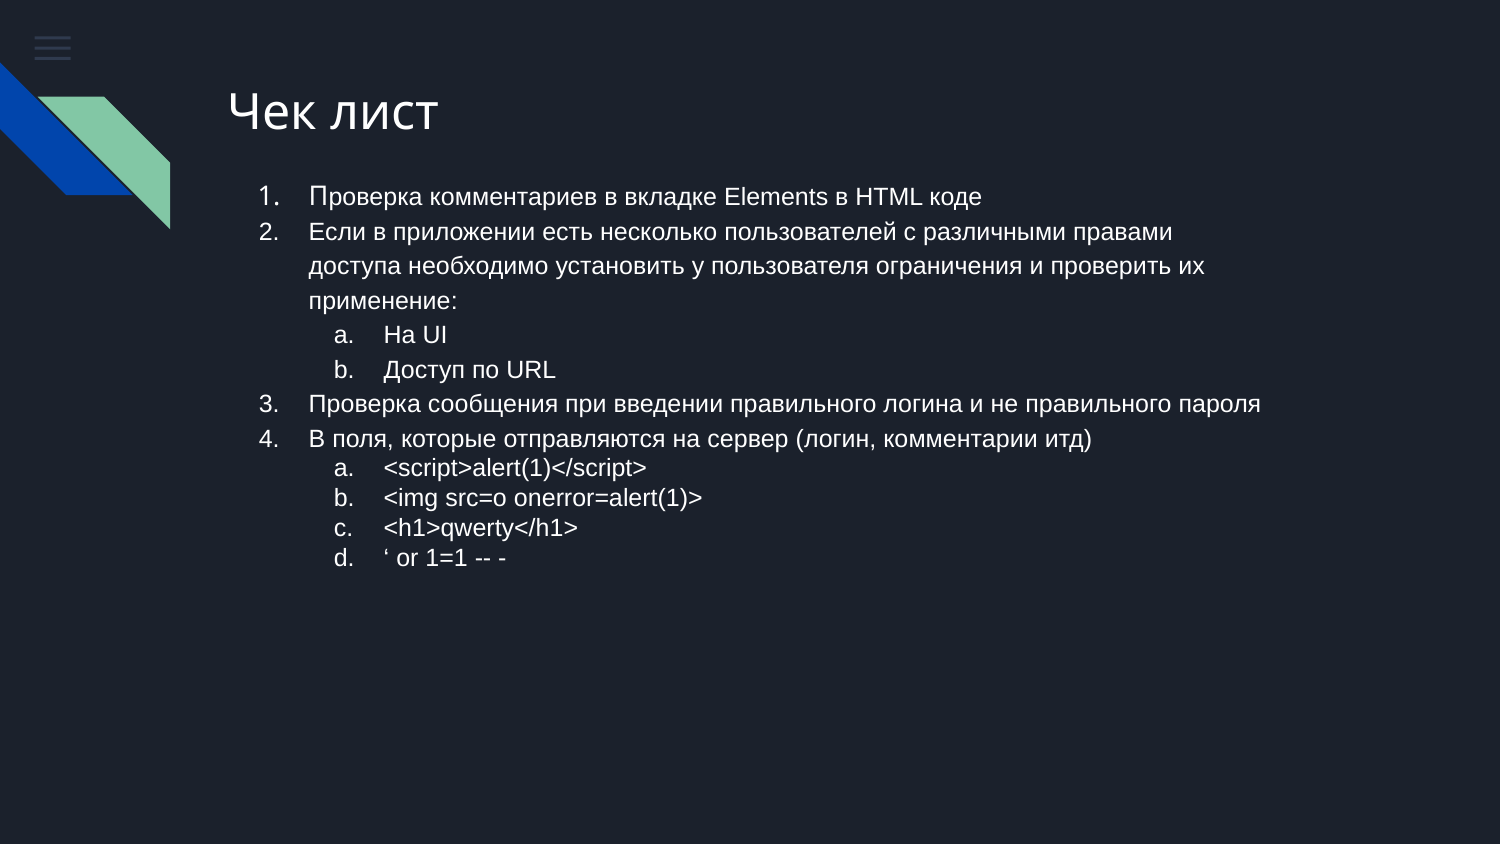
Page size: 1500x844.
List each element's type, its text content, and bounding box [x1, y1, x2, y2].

title Чек лист [212, 64, 836, 150]
list Проверка комментариев в вкладке Elements в HTML коде Если в приложении есть несколько пользователей с различными правами доступа необходимо установить у пользователя ограничения и проверить их применение: На UI Доступ по URL Проверка сообщения при введении правильного логина и не правильного пароля В поля, которые отправляются на сервер (логин, комментарии итд) <script>alert(1)</script> <img src=o onerror=alert(1)> <h1>qwerty</h1> ‘ or 1=1 -- - [218, 158, 1281, 823]
